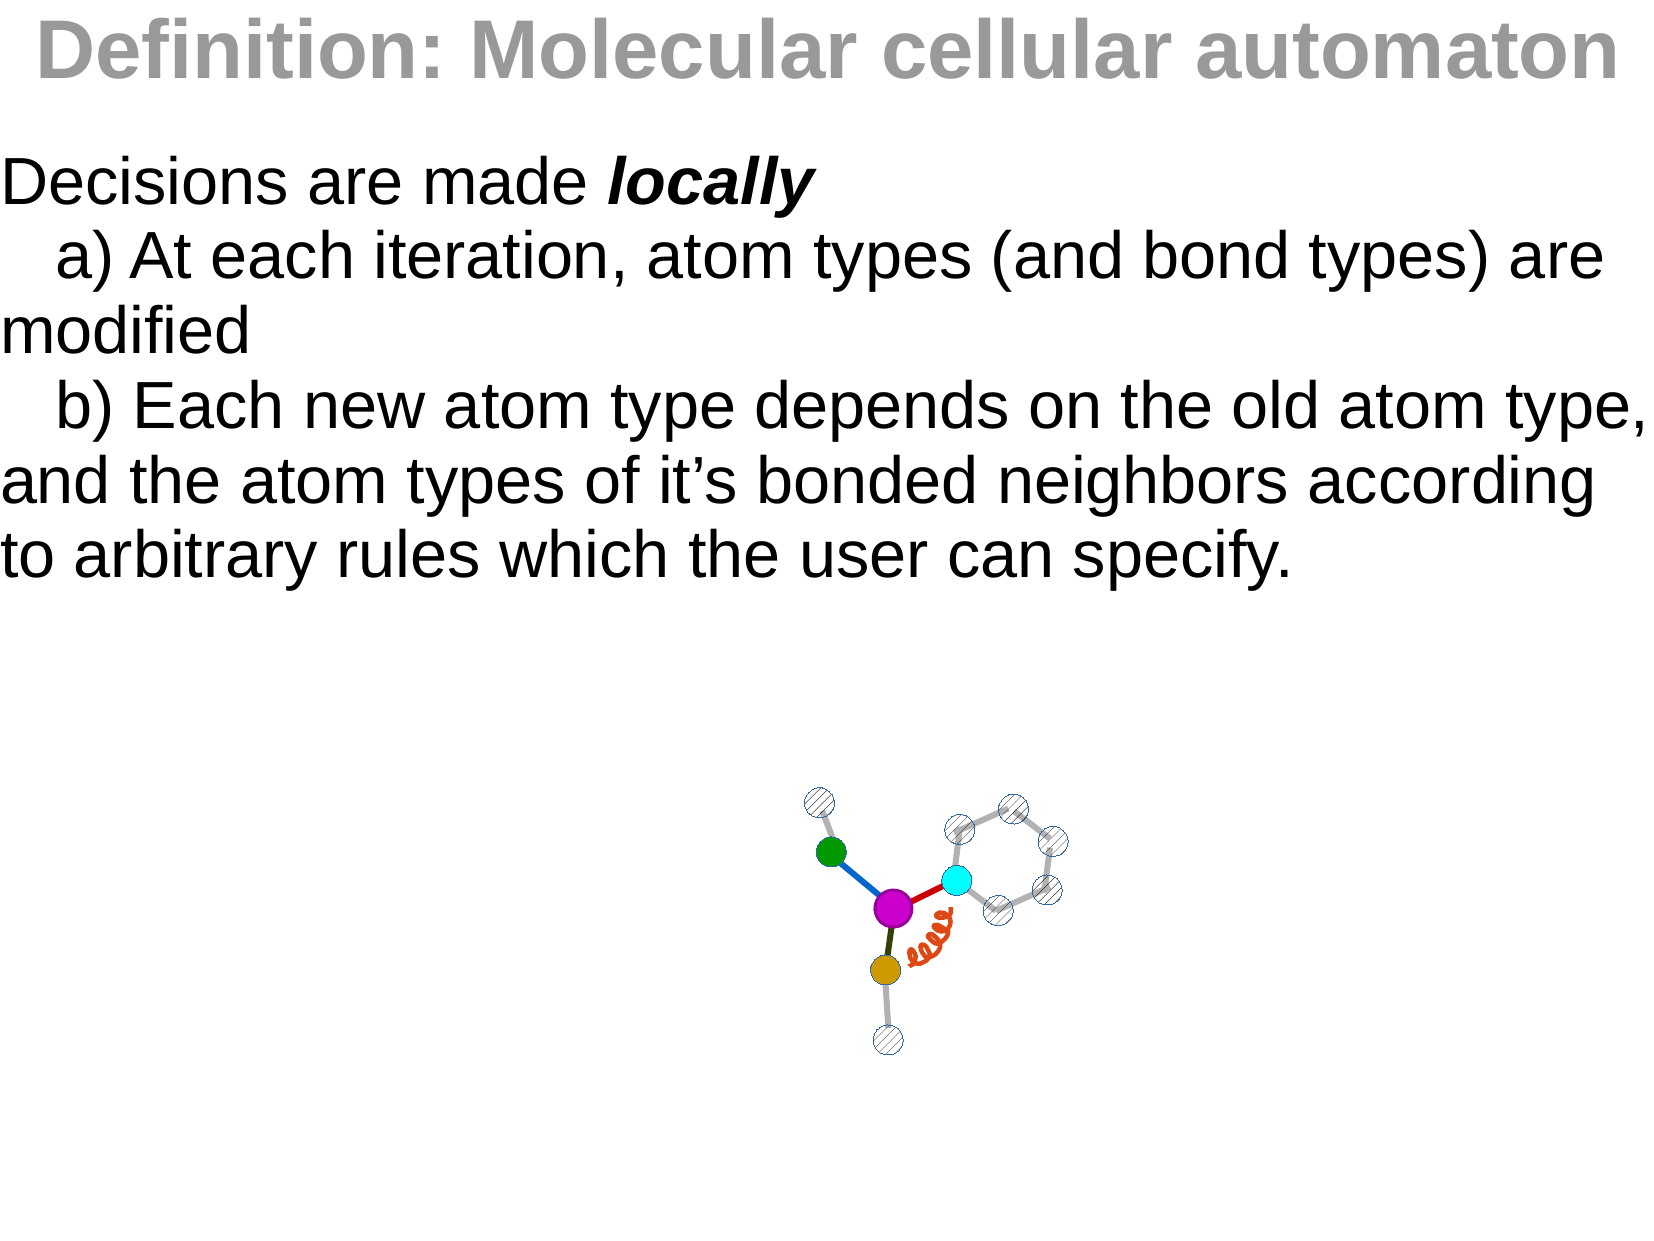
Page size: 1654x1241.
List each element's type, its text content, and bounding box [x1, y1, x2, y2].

text_box [1038, 826, 1069, 857]
text_box [874, 890, 912, 928]
text_box [941, 865, 972, 896]
text_box [983, 895, 1014, 926]
text_box [998, 794, 1029, 825]
title Definition: Molecular cellular automaton [0, 0, 1654, 105]
text_box [870, 954, 901, 985]
text_box [1032, 874, 1063, 905]
text_box [944, 814, 975, 845]
text_box [873, 1024, 904, 1055]
text_box [804, 787, 835, 818]
text_box [816, 836, 847, 867]
text_box Decisions are made locally a) At each iteration, atom types (and bond types) are modified b) Each new atom type depends on the old atom type, and the atom types of it’s bonded neighbors according to arbitrary rules which the user can specify. [0, 105, 1654, 631]
